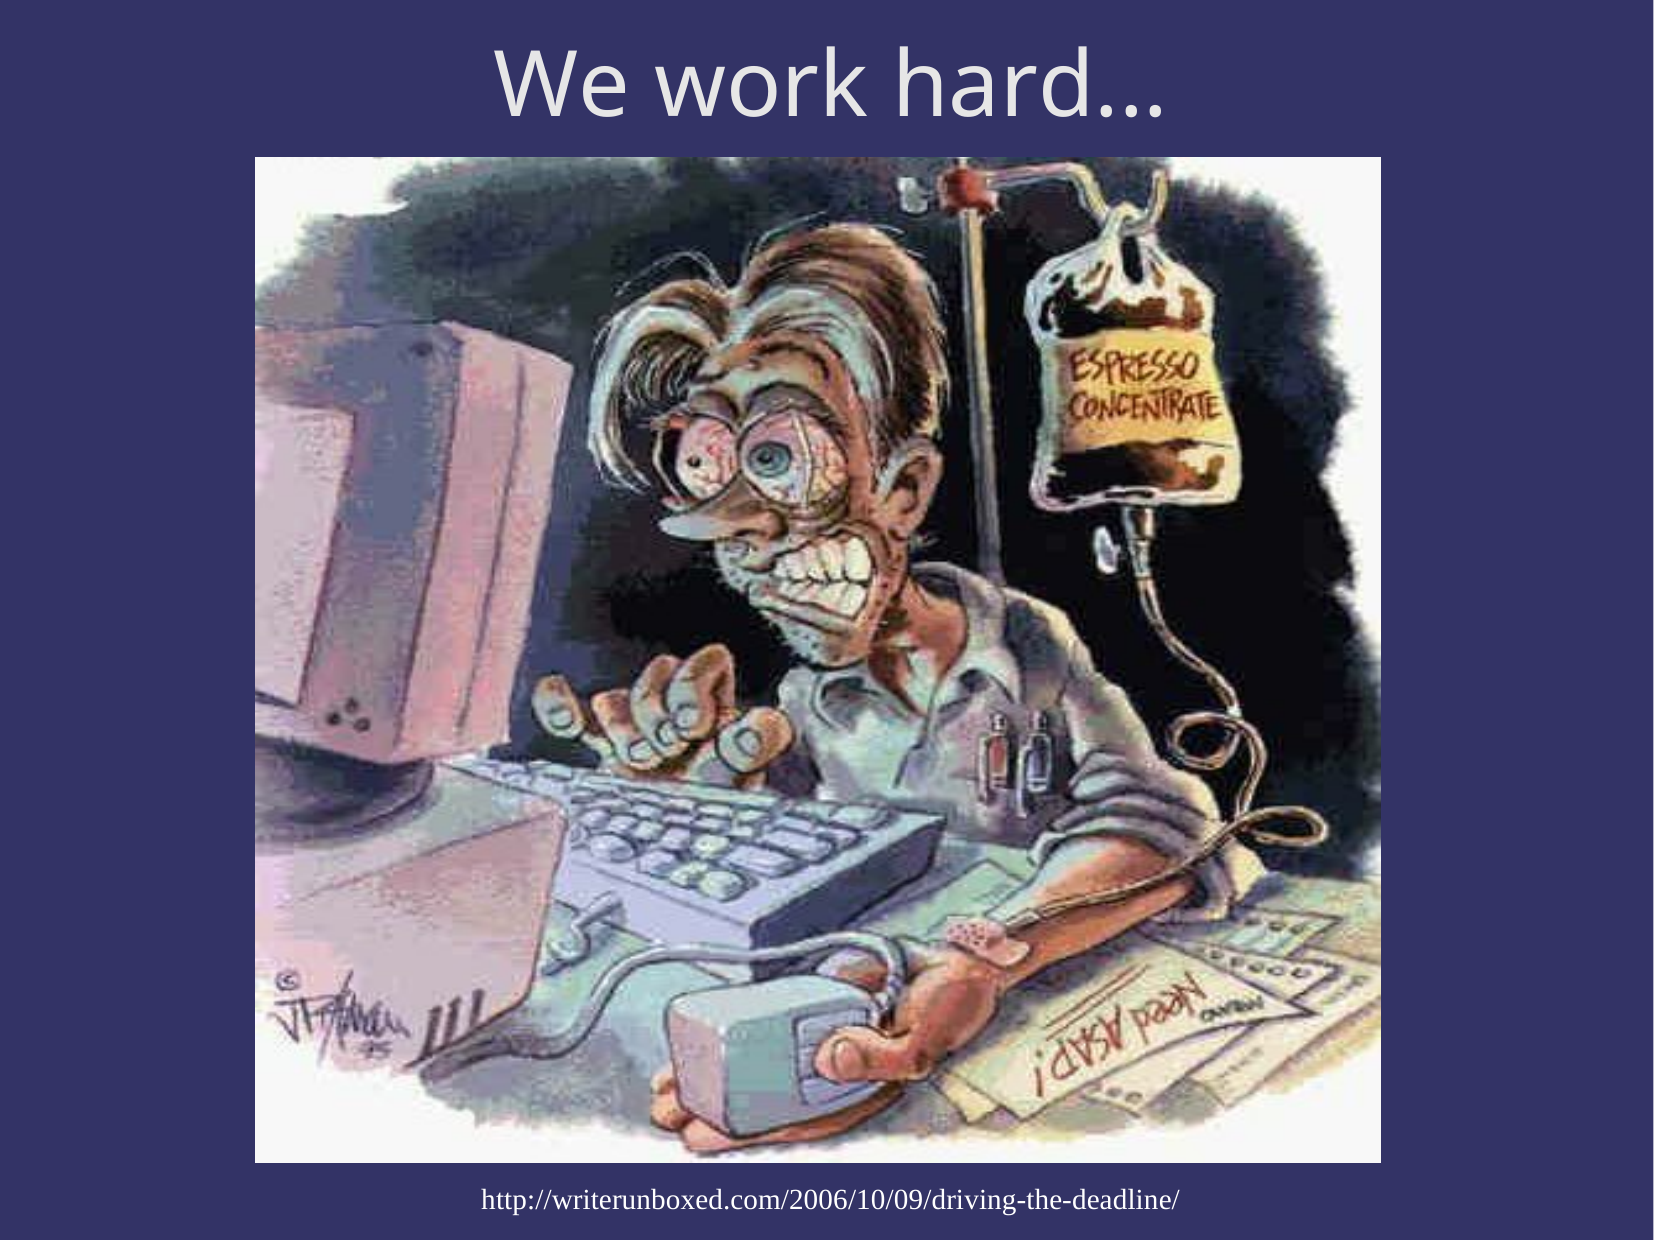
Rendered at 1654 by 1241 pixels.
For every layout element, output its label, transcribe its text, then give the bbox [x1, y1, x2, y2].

text_box http://writerunboxed.com/2006/10/09/driving-the-deadline/ [86, 1162, 1576, 1238]
title We work hard... [86, 11, 1576, 151]
picture [255, 157, 1381, 1163]
